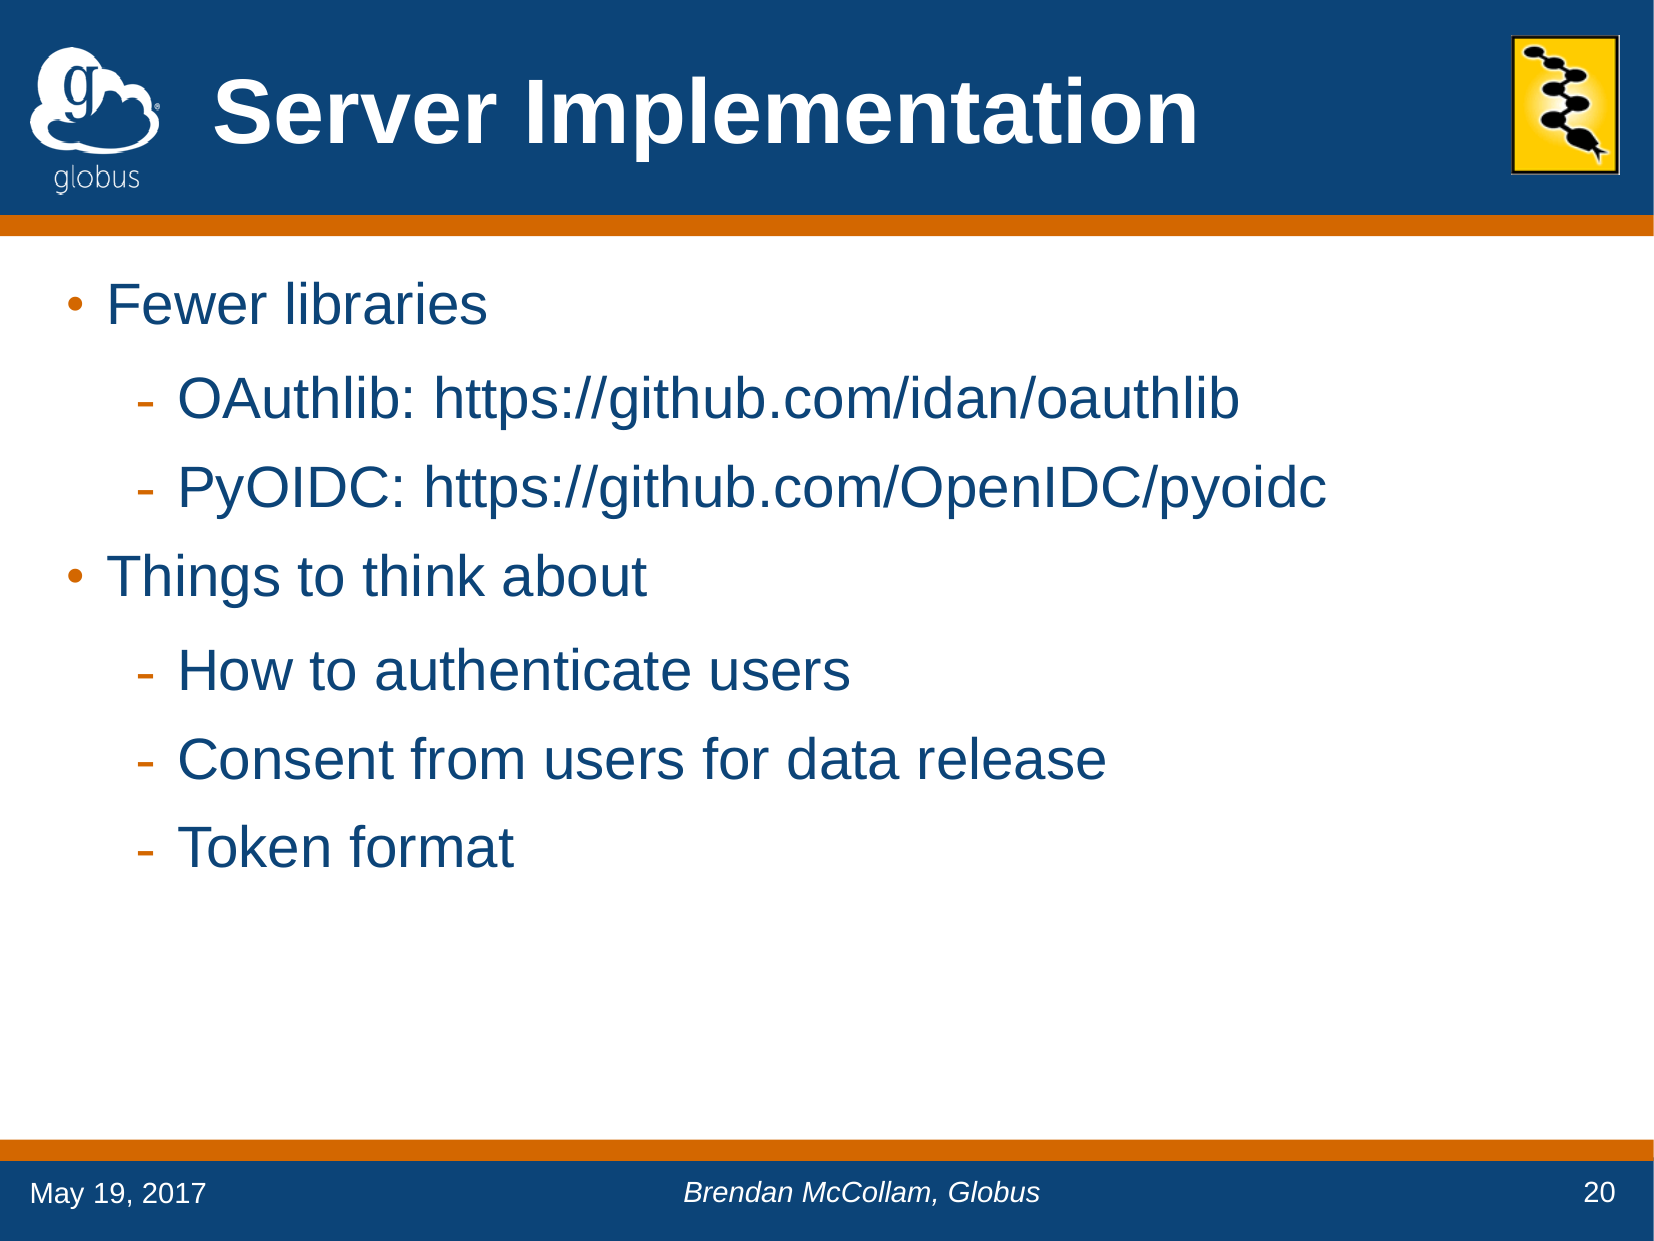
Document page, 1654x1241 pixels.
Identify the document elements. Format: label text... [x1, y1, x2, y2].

list Fewer libraries OAuthlib: https://github.com/idan/oauthlib PyOIDC: https://github.com/OpenIDC/pyoidc Things to think about How to authenticate users Consent from users for data release Token format [47, 271, 1607, 1111]
title Server Implementation [212, 8, 1465, 216]
picture [30, 47, 160, 195]
picture [1511, 35, 1620, 175]
